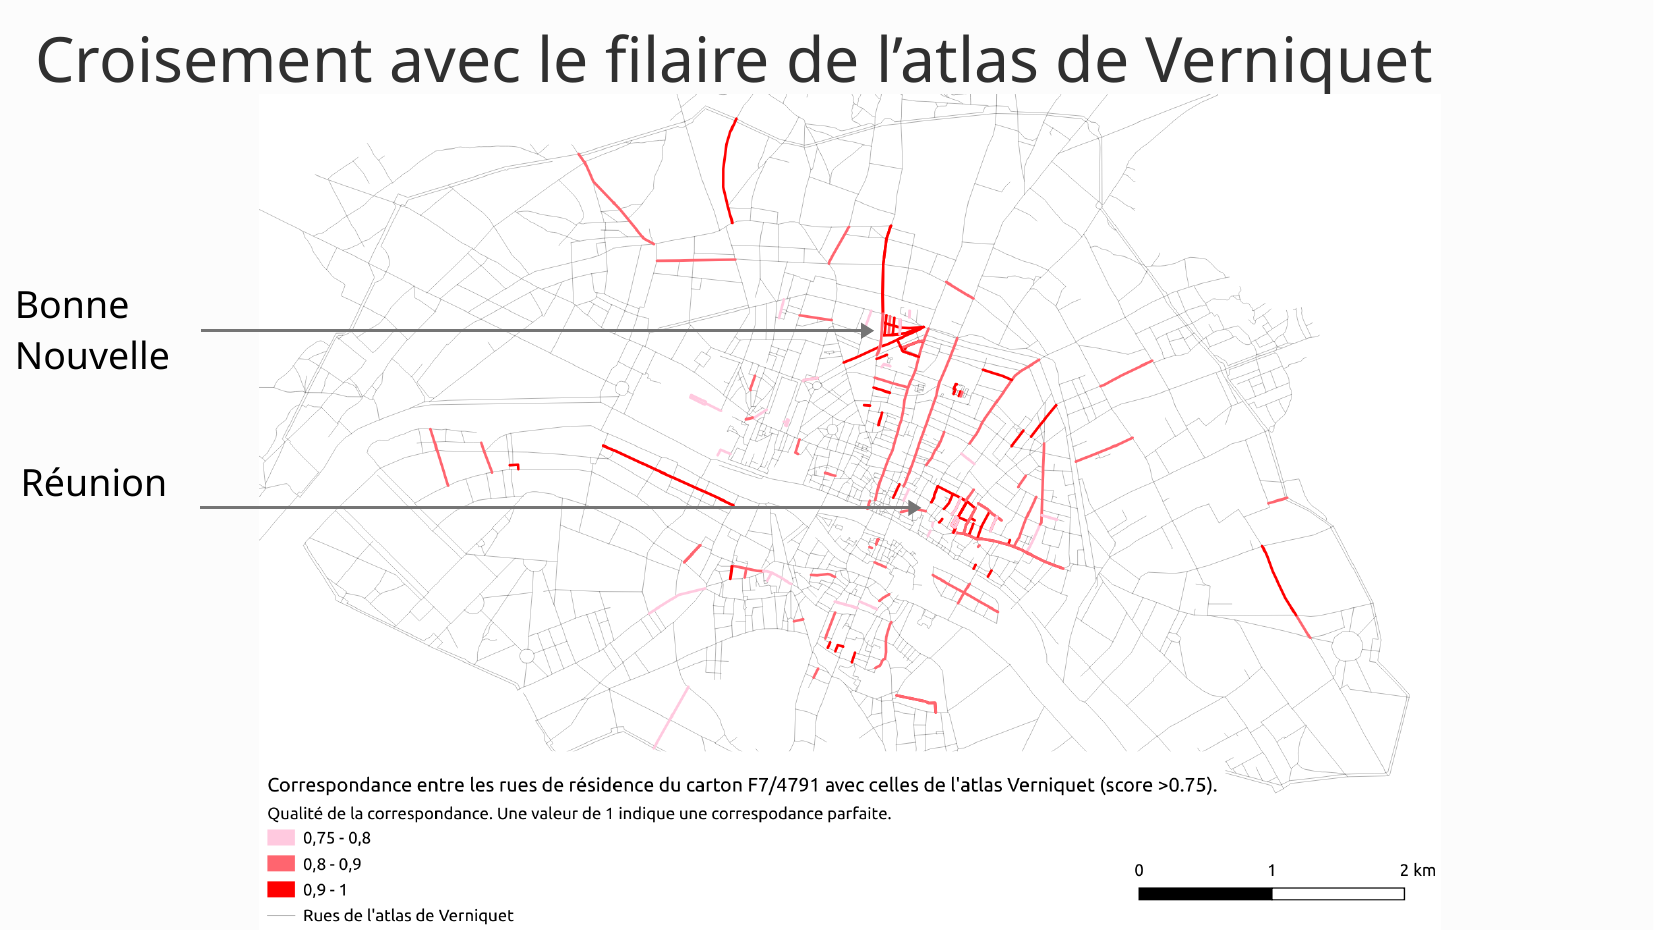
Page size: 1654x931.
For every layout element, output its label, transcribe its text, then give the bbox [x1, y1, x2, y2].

title Croisement avec le filaire de l’atlas de Verniquet [35, 10, 1619, 107]
picture [259, 94, 1441, 931]
text_box Réunion [5, 448, 207, 508]
text_box Bonne Nouvelle [0, 271, 308, 331]
